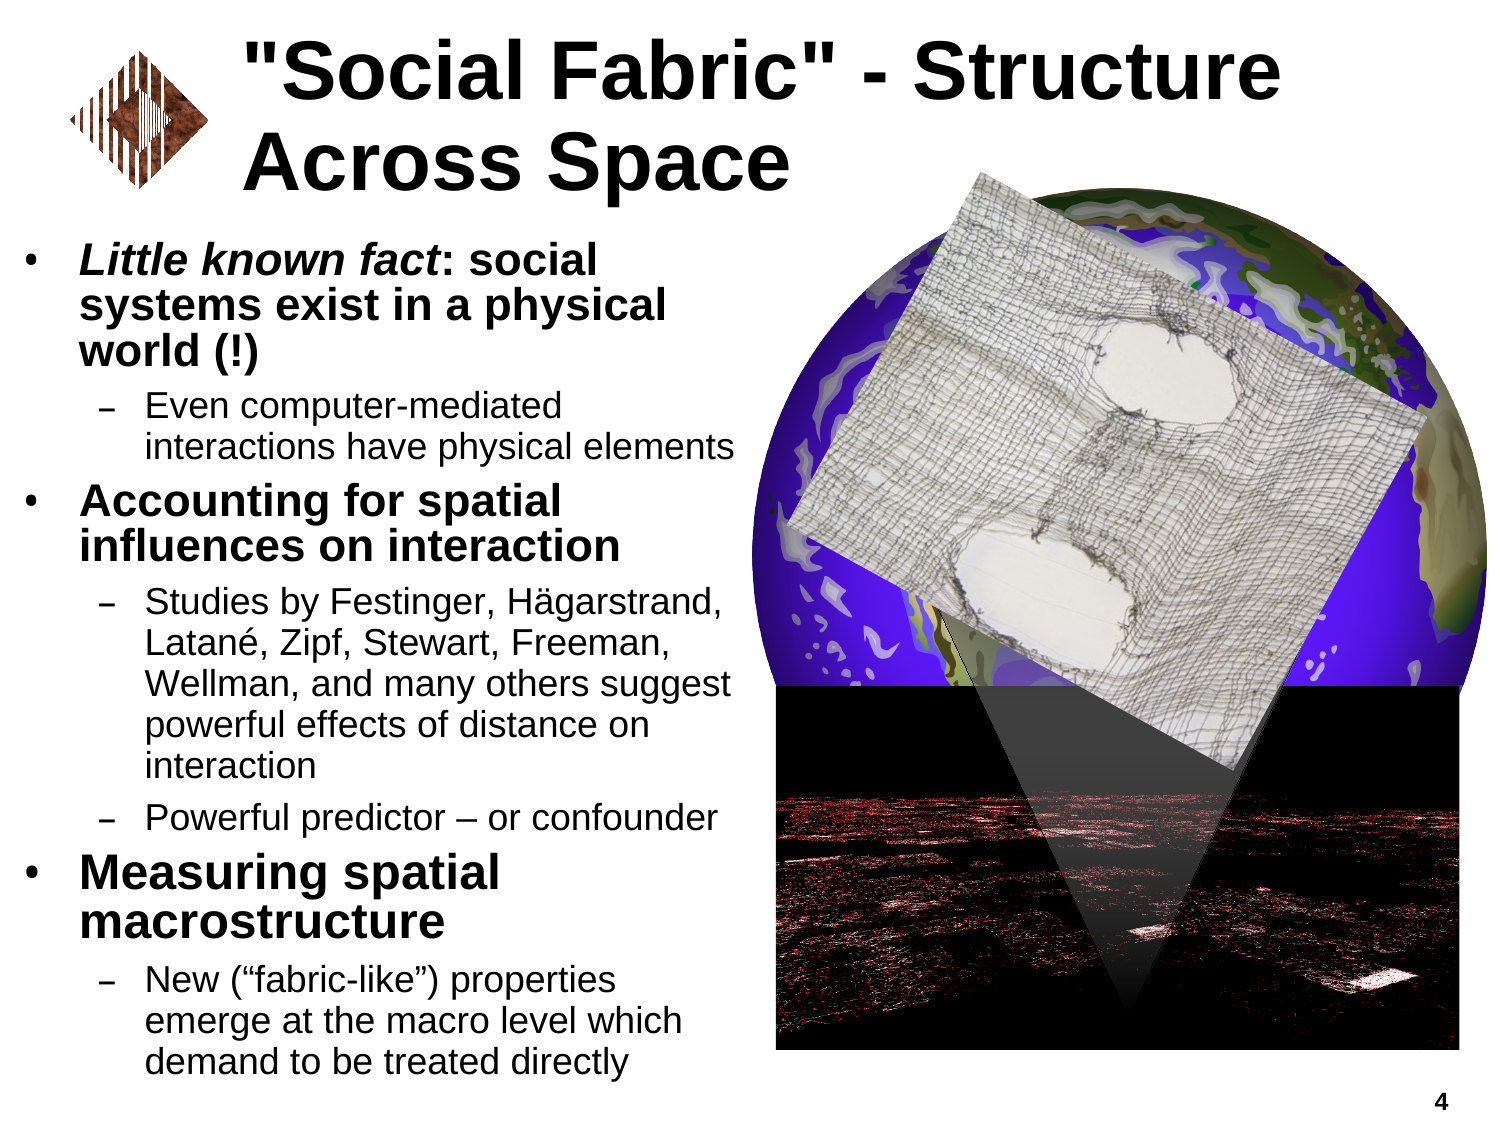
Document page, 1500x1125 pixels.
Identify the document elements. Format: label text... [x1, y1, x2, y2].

picture [752, 171, 1487, 1050]
list Little known fact: social systems exist in a physical world (!) Even computer-mediated interactions have physical elements Accounting for spatial influences on interaction Studies by Festinger, Hägarstrand, Latané, Zipf, Stewart, Freeman, Wellman, and many others suggest powerful effects of distance on interaction Powerful predictor – or confounder Measuring spatial macrostructure New (“fabric-like”) properties emerge at the macro level which demand to be treated directly [22, 238, 748, 1089]
text_box [938, 610, 1295, 1017]
title "Social Fabric" - Structure Across Space [241, 25, 1453, 210]
picture [45, 29, 233, 210]
